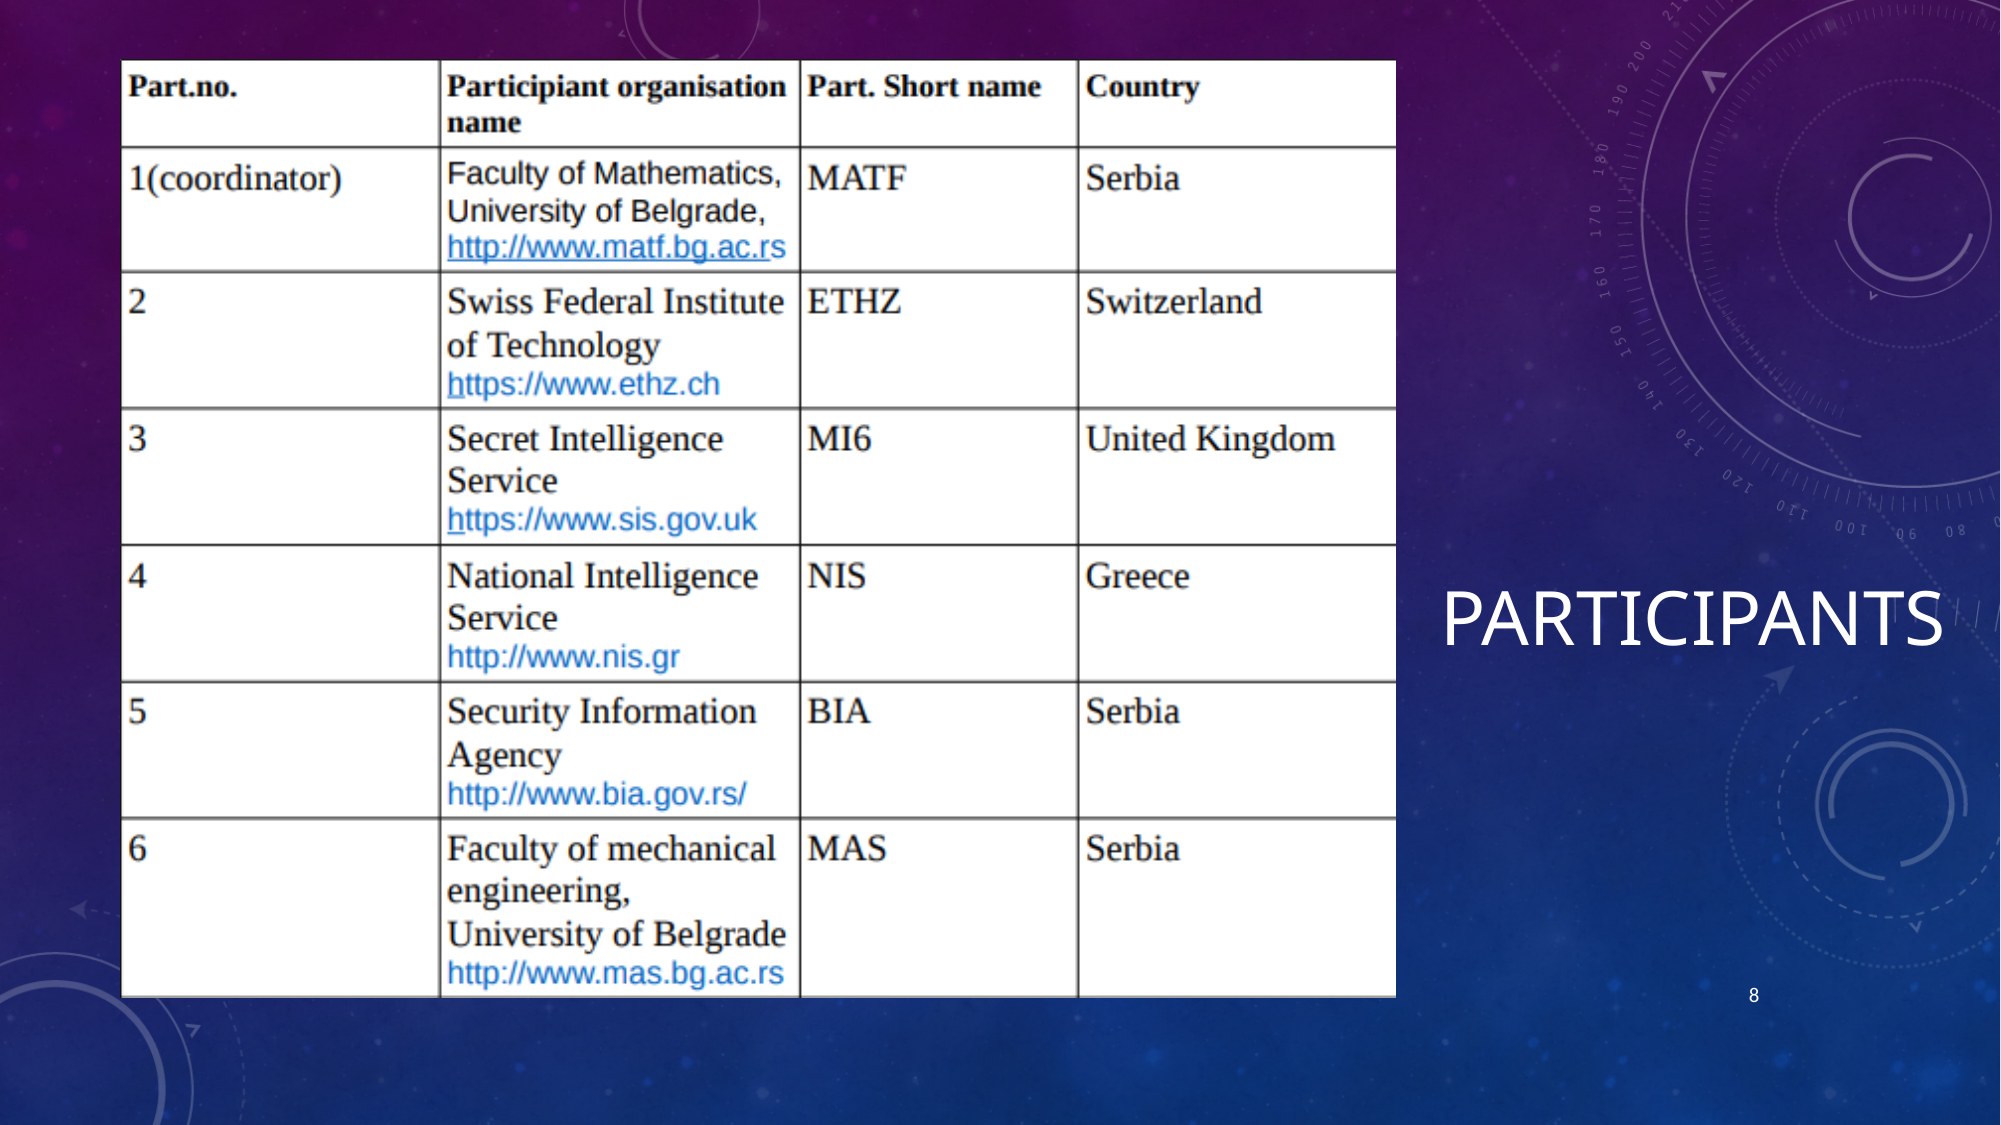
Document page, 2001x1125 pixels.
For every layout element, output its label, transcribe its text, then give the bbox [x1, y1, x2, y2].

title PARTICIPANTs [1425, 496, 2000, 736]
picture [0, 0, 2001, 1125]
